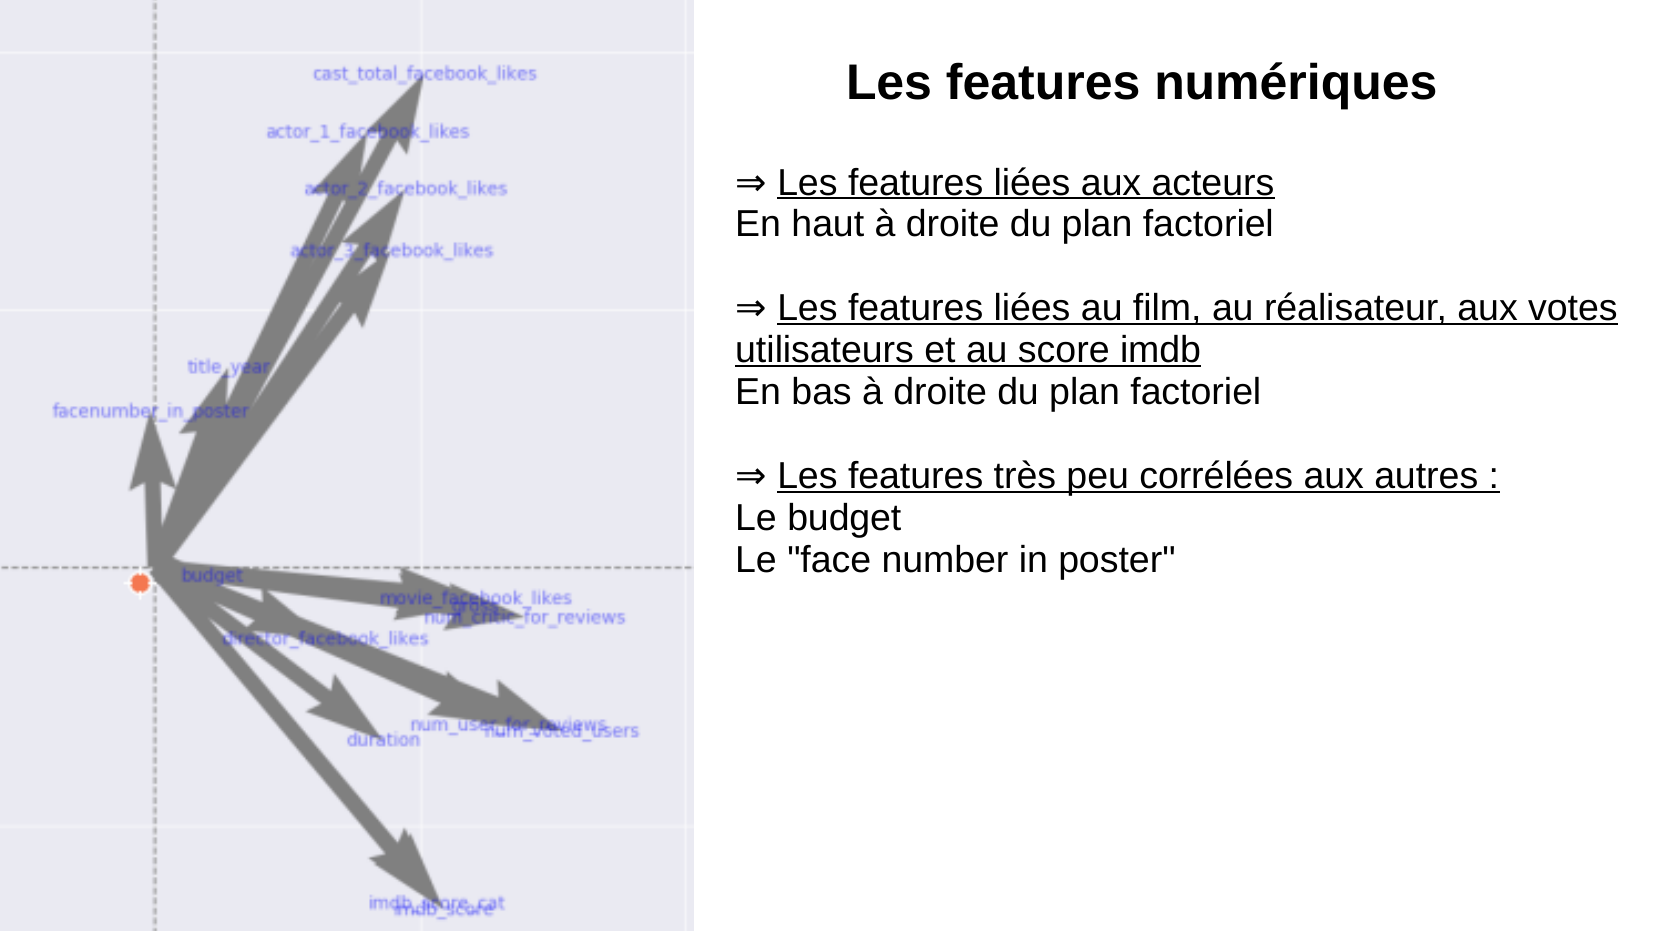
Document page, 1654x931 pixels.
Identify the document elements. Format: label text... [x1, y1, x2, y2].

picture [0, 0, 694, 931]
text_box Les features numériques [831, 47, 1453, 118]
text_box ⇒ Les features liées aux acteurs En haut à droite du plan factoriel ⇒ Les features liées au film, au réalisateur, aux votes utilisateurs et au score imdb En bas à droite du plan factoriel ⇒ Les features très peu corrélées aux autres : Le budget Le "face number in poster" [720, 153, 1642, 757]
